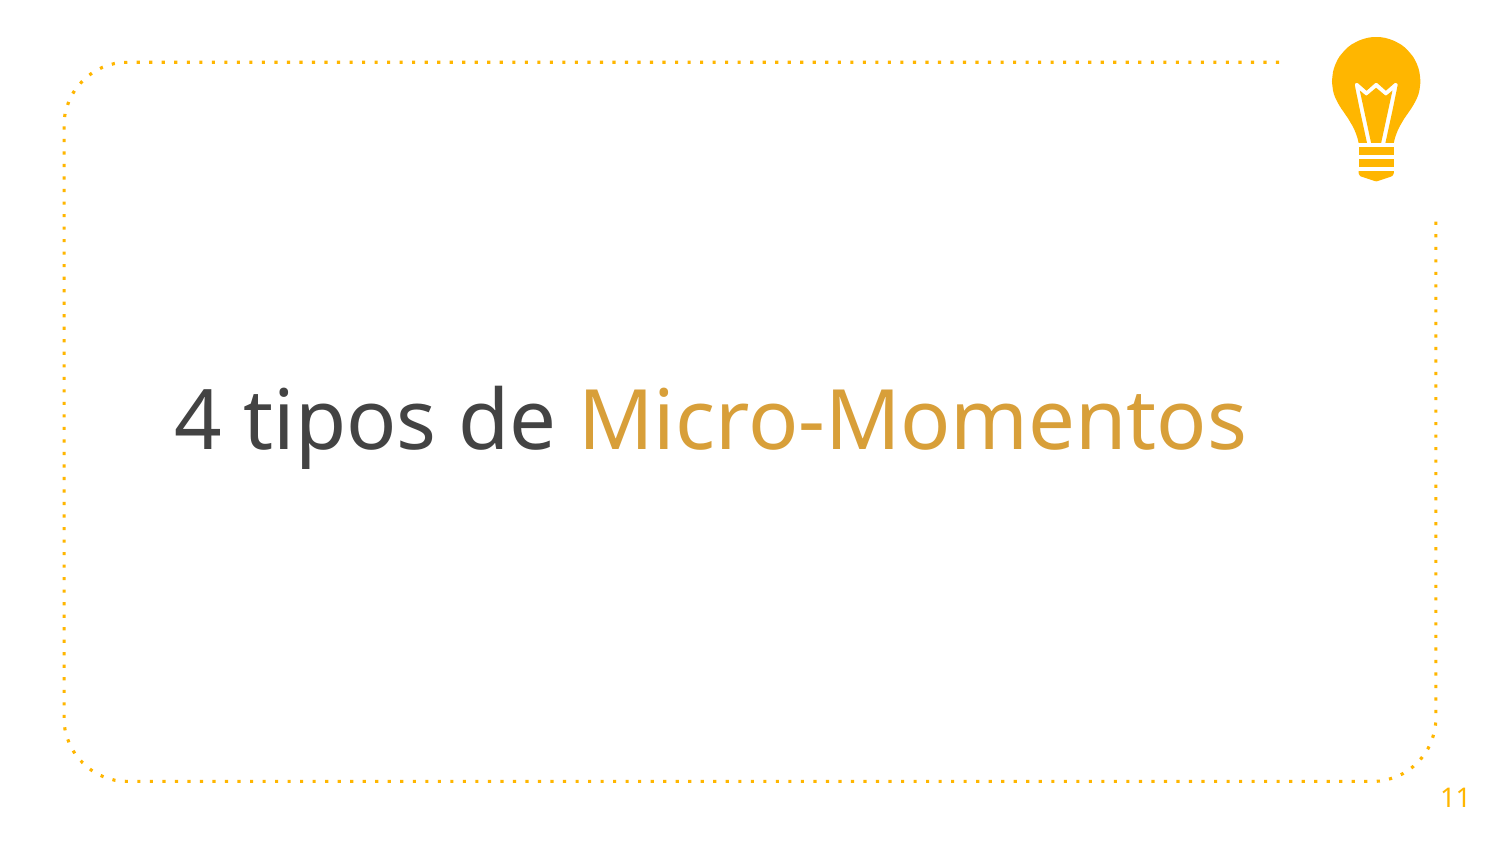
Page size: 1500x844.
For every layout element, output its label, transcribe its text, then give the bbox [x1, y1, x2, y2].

title 4 tipos de Micro-Momentos [159, 351, 1341, 493]
text_box [1359, 147, 1394, 155]
slide_number <number> [1411, 753, 1500, 844]
text_box [1359, 159, 1394, 167]
text_box [1331, 37, 1421, 143]
text_box [1359, 87, 1393, 143]
text_box [1358, 171, 1394, 182]
